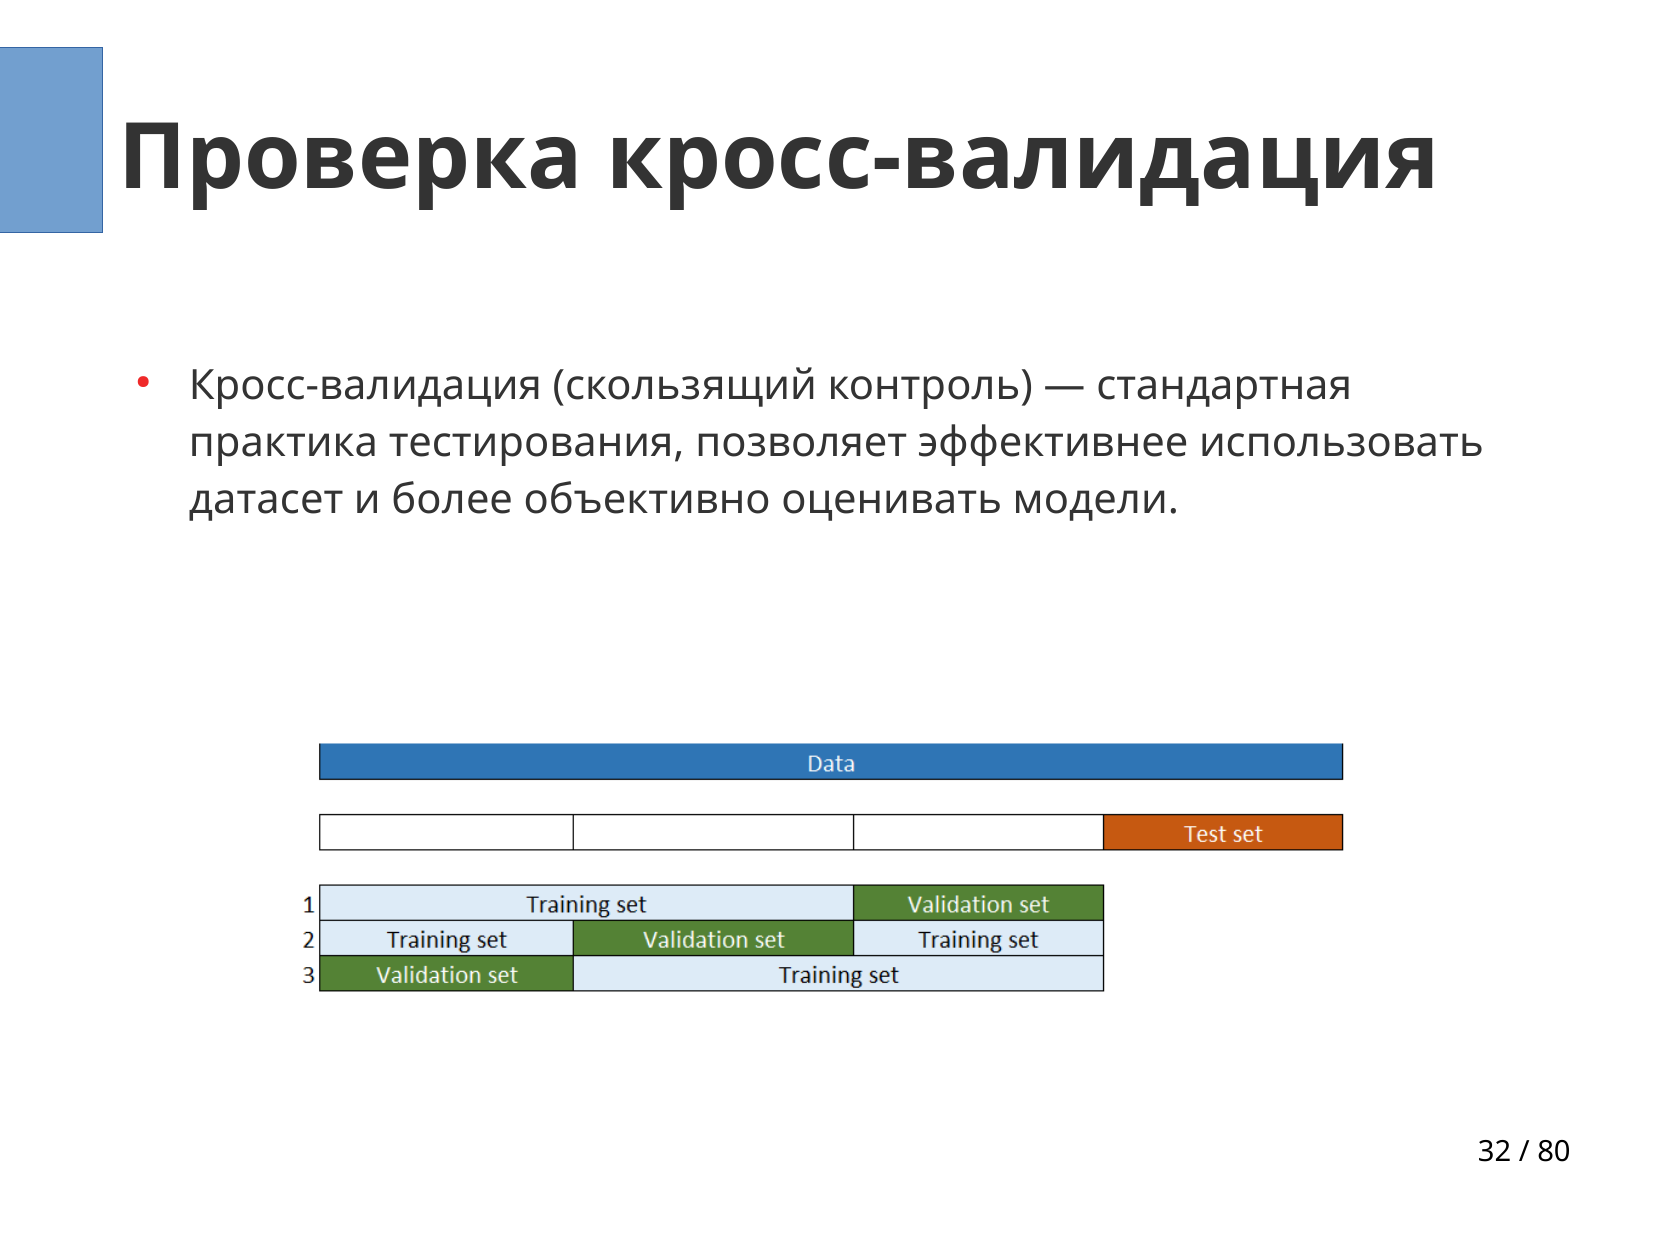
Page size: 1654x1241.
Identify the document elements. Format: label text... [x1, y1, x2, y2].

text_box [0, 47, 103, 233]
title Проверка кросс-валидация [118, 27, 1571, 278]
list Кросс-валидация (скользящий контроль) — стандартная практика тестирования, позволяет эффективнее использовать датасет и более объективно оценивать модели. [118, 354, 1536, 698]
picture [301, 729, 1353, 1074]
